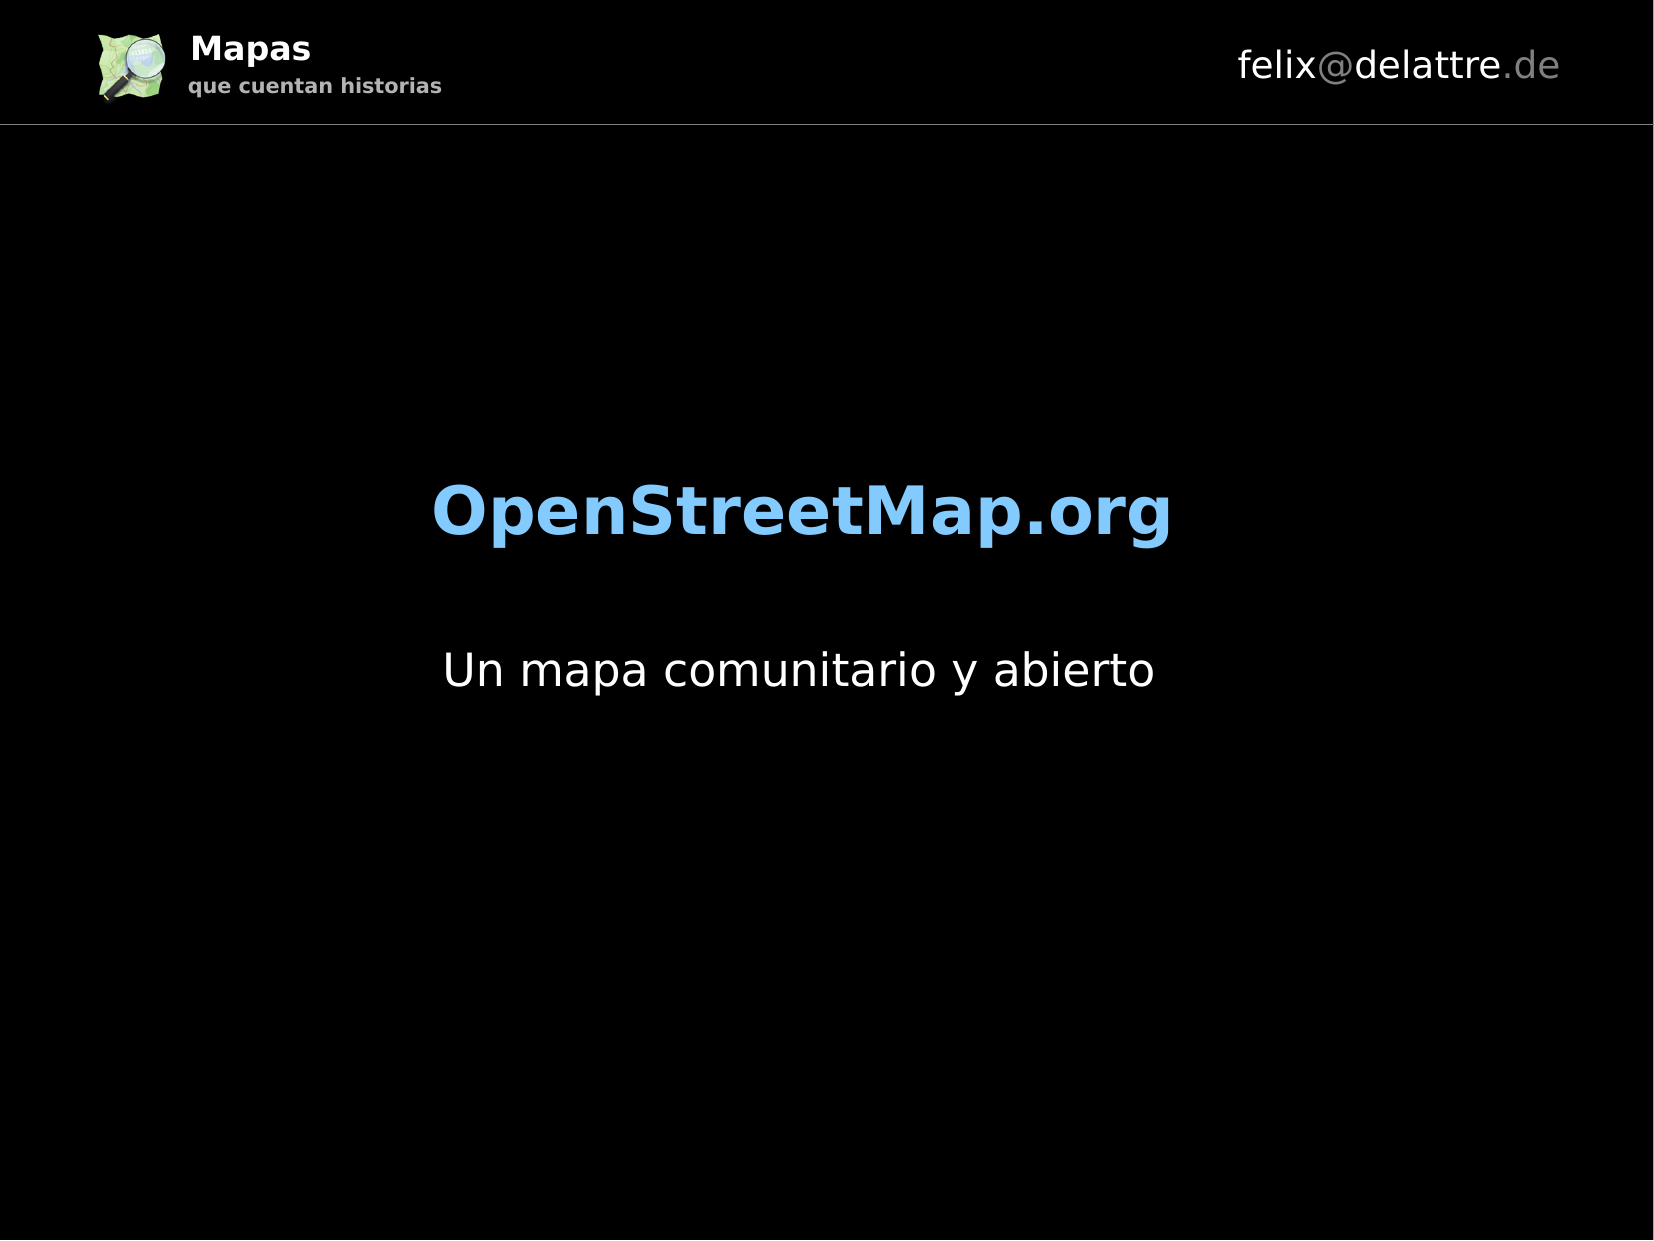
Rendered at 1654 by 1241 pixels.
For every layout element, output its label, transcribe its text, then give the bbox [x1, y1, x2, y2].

picture [95, 34, 169, 107]
text_box OpenStreetMap.org [407, 455, 1199, 567]
text_box Un mapa comunitario y abierto [418, 627, 1654, 714]
